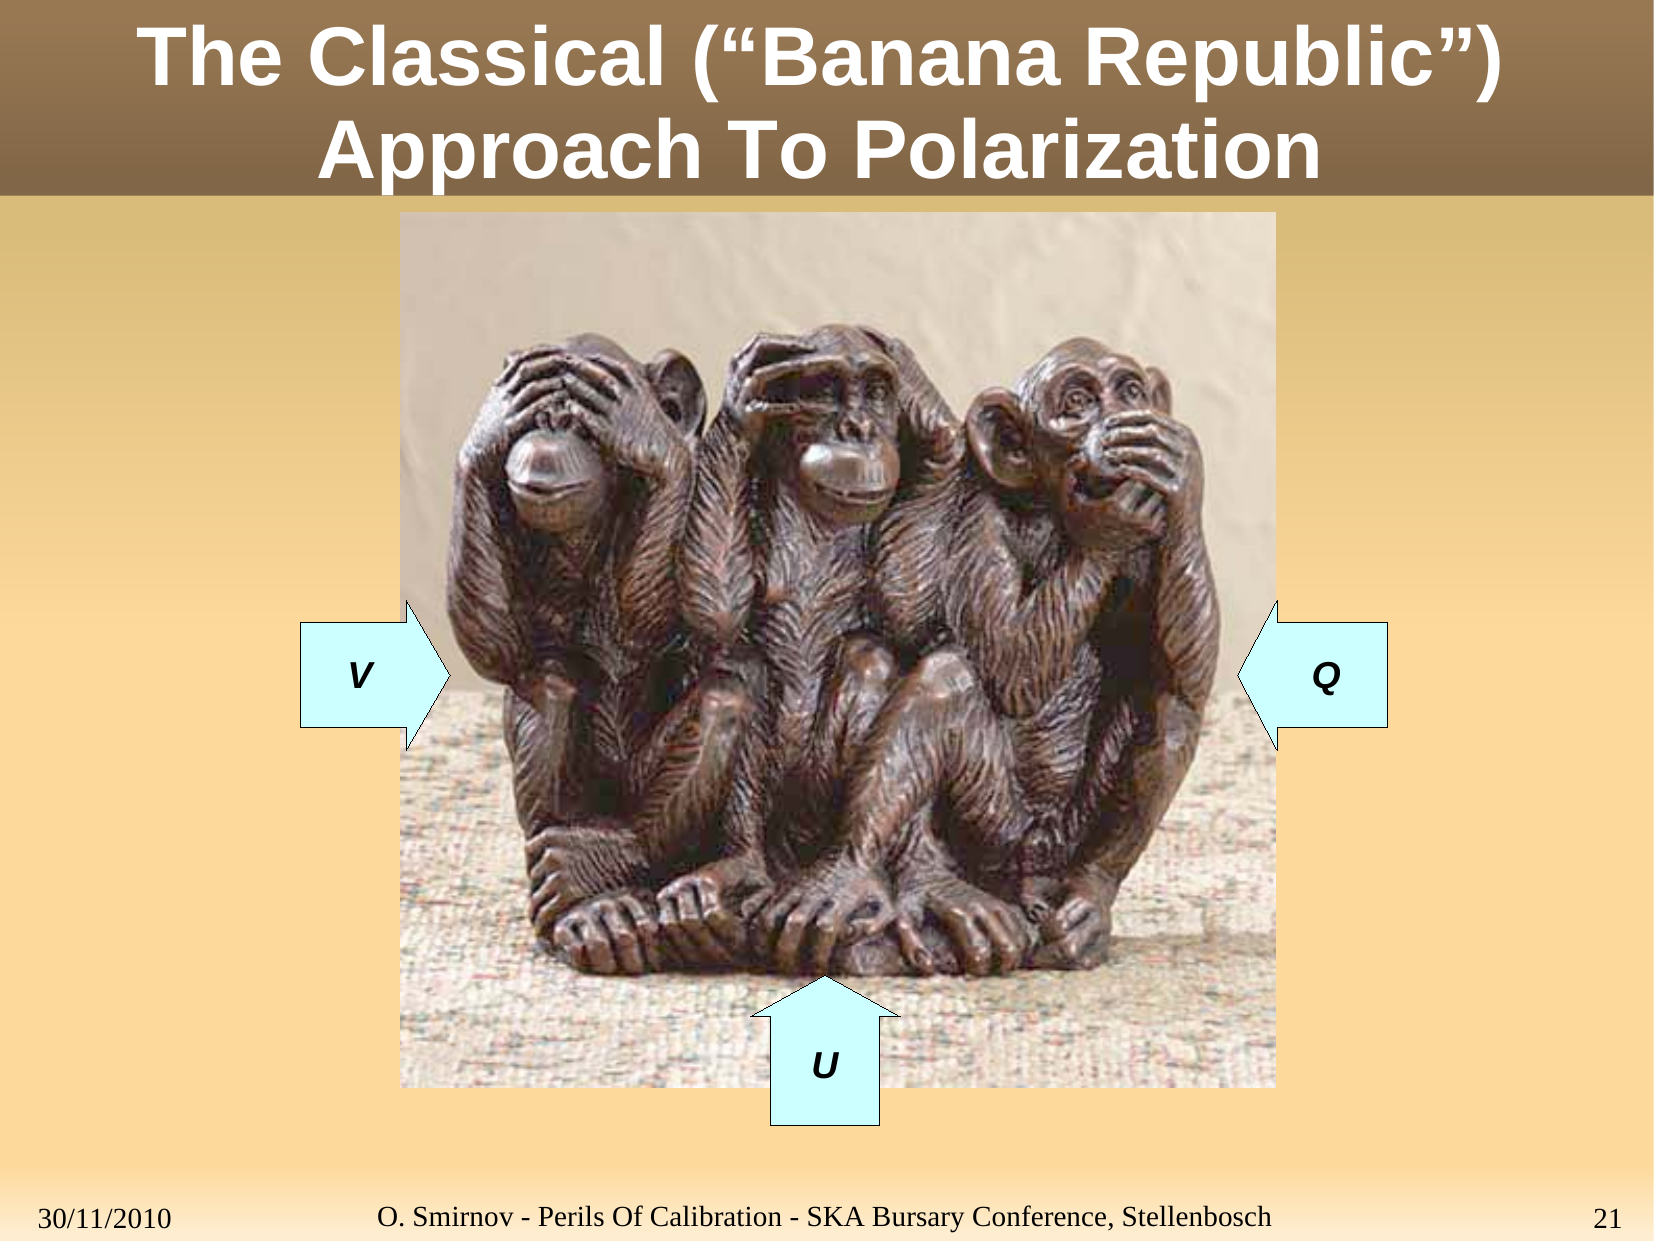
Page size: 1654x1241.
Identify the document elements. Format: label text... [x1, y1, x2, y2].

picture [0, 0, 1654, 1241]
text_box Q [1237, 600, 1388, 751]
text_box U [750, 975, 901, 1126]
title The Classical (“Banana Republic”) Approach To Polarization [76, 0, 1565, 208]
text_box V [300, 600, 451, 751]
